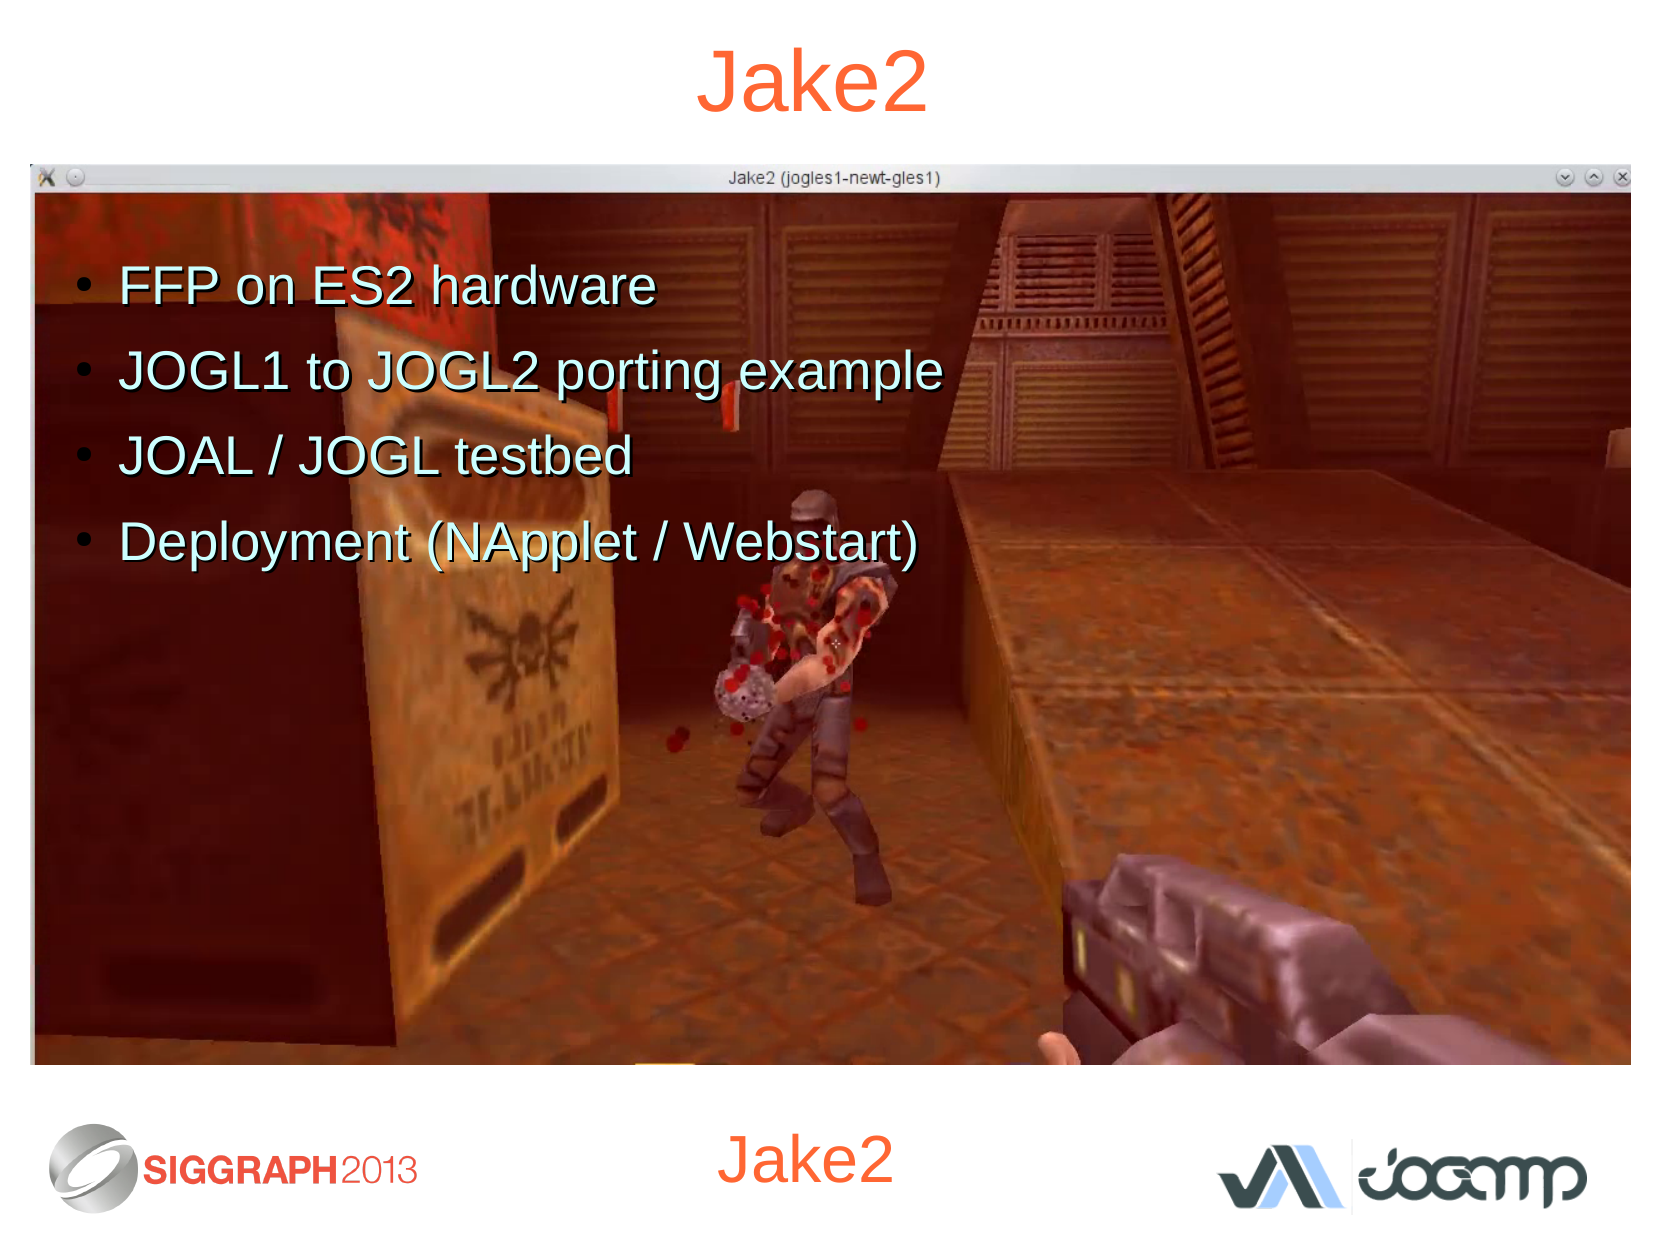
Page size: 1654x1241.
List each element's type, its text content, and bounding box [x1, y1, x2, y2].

picture [45, 1122, 421, 1215]
picture [1215, 1139, 1587, 1215]
picture [30, 164, 1631, 1066]
text_box Jake2 [675, 1110, 939, 1208]
title Jake2 [60, 11, 1567, 151]
list FFP on ES2 hardware JOGL1 to JOGL2 porting example JOAL / JOGL testbed Deployment (NApplet / Webstart) [60, 255, 1516, 661]
